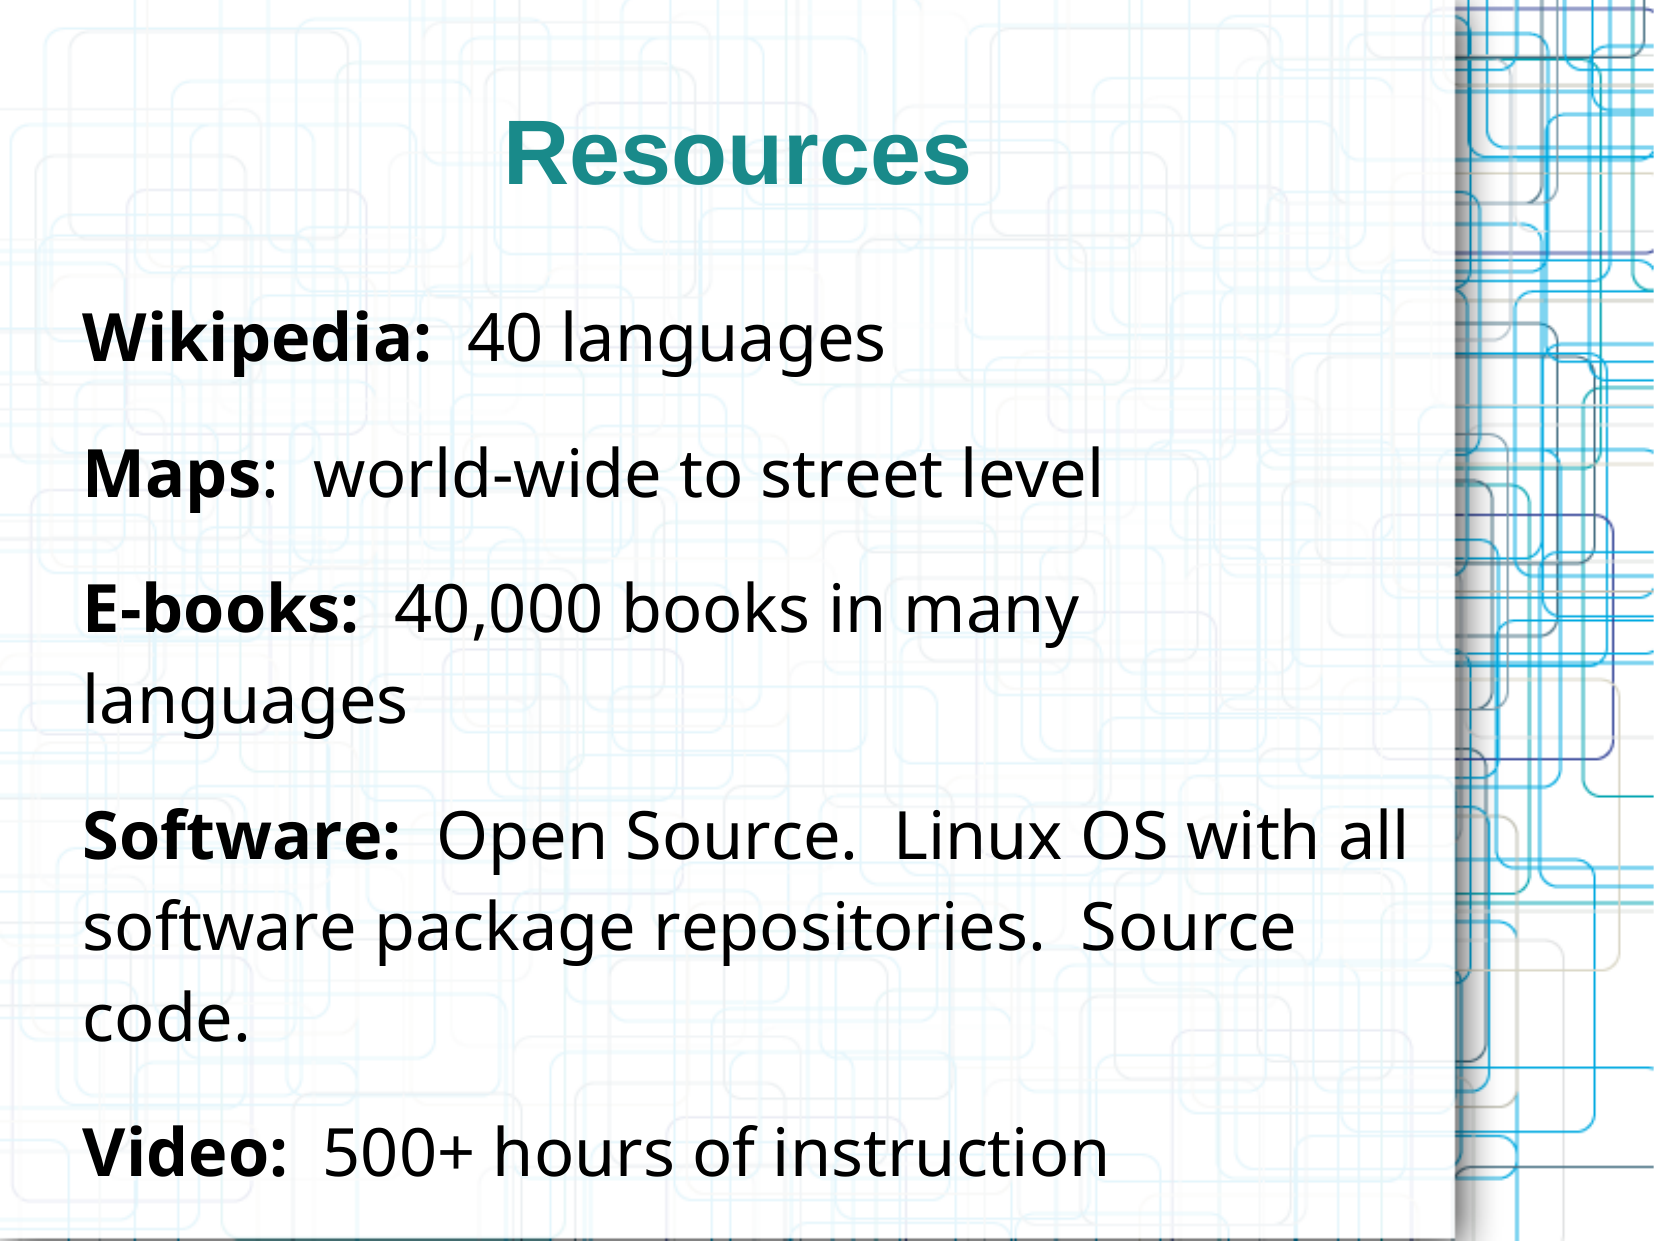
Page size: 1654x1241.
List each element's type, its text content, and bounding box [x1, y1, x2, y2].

title Resources [59, 49, 1418, 257]
list Wikipedia: 40 languages Maps: world-wide to street level E-books: 40,000 books in many languages Software: Open Source. Linux OS with all software package repositories. Source code. Video: 500+ hours of instruction [82, 290, 1418, 1010]
picture [0, 0, 1654, 1241]
